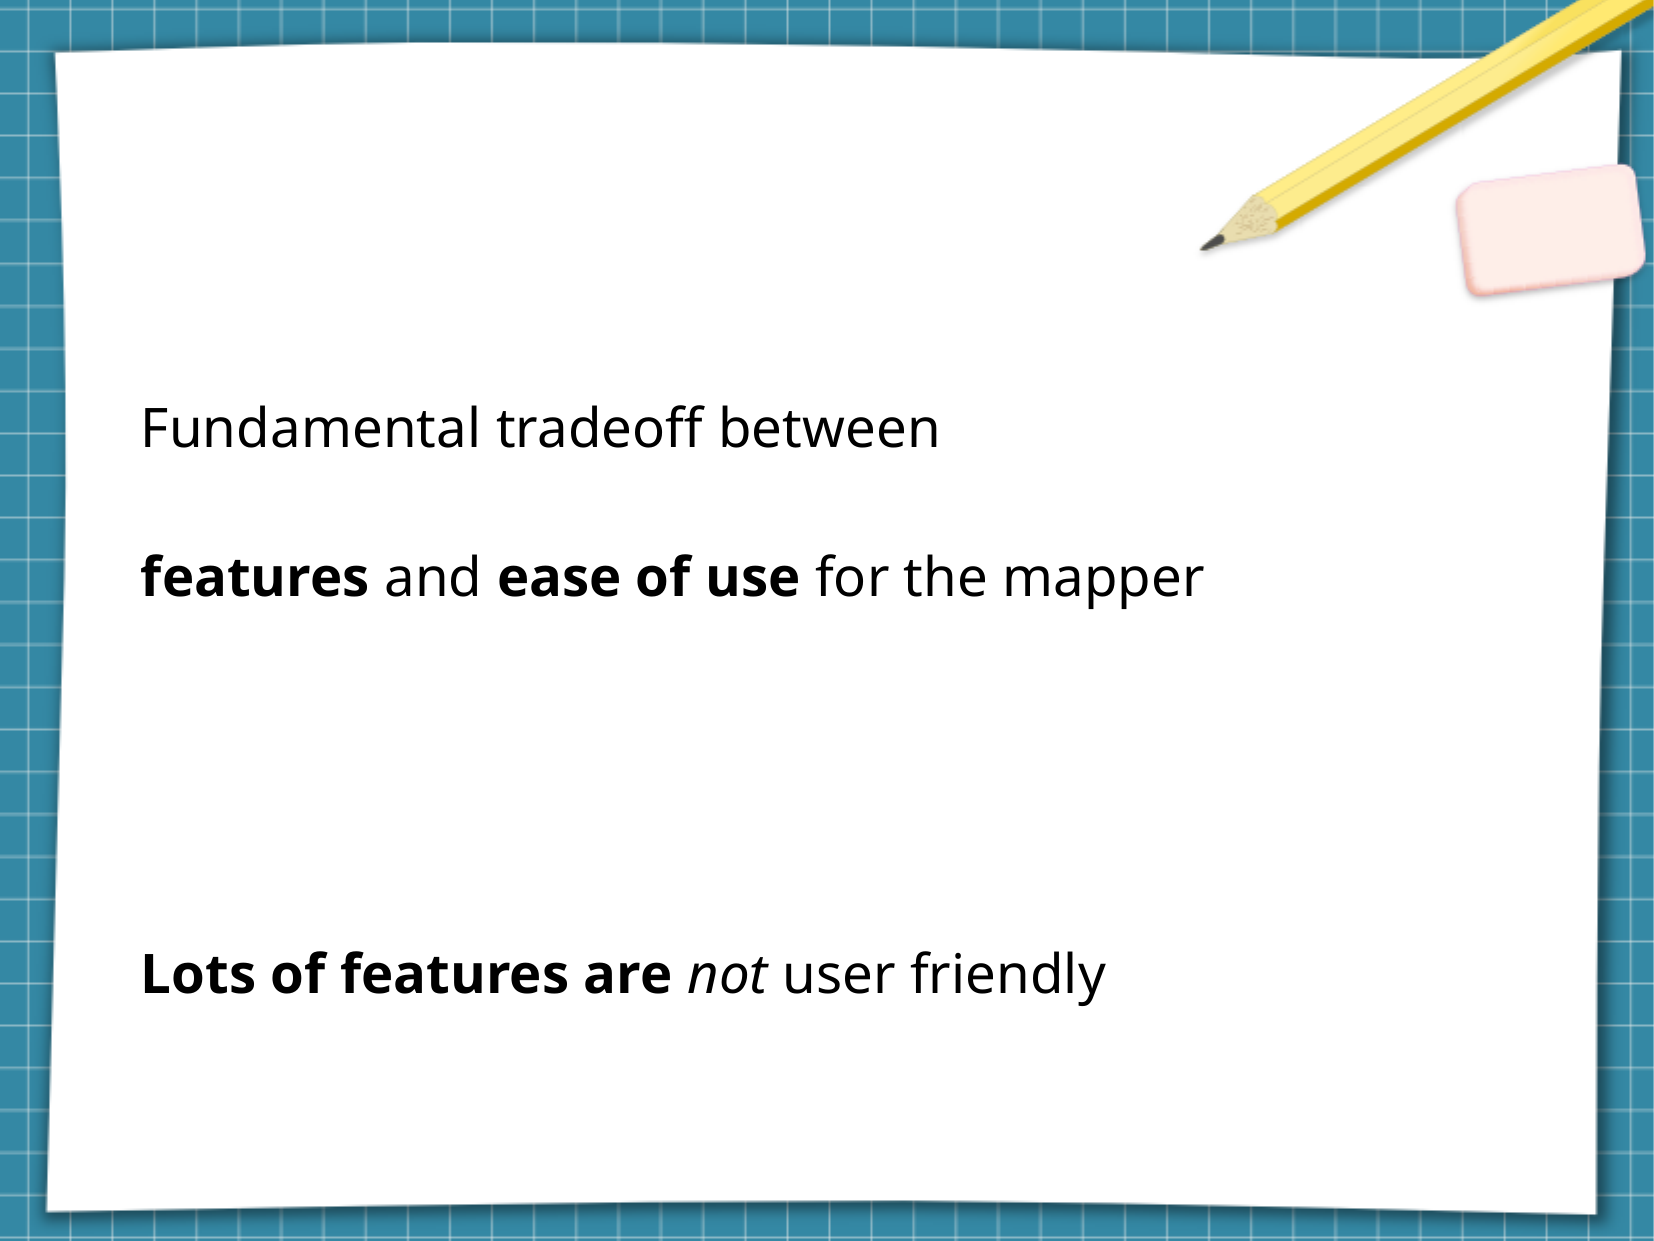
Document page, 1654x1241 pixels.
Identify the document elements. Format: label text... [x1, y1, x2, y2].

list Fundamental tradeoff between features and ease of use for the mapper Lots of features are not user friendly [82, 290, 1571, 1010]
picture [0, 0, 1654, 1241]
